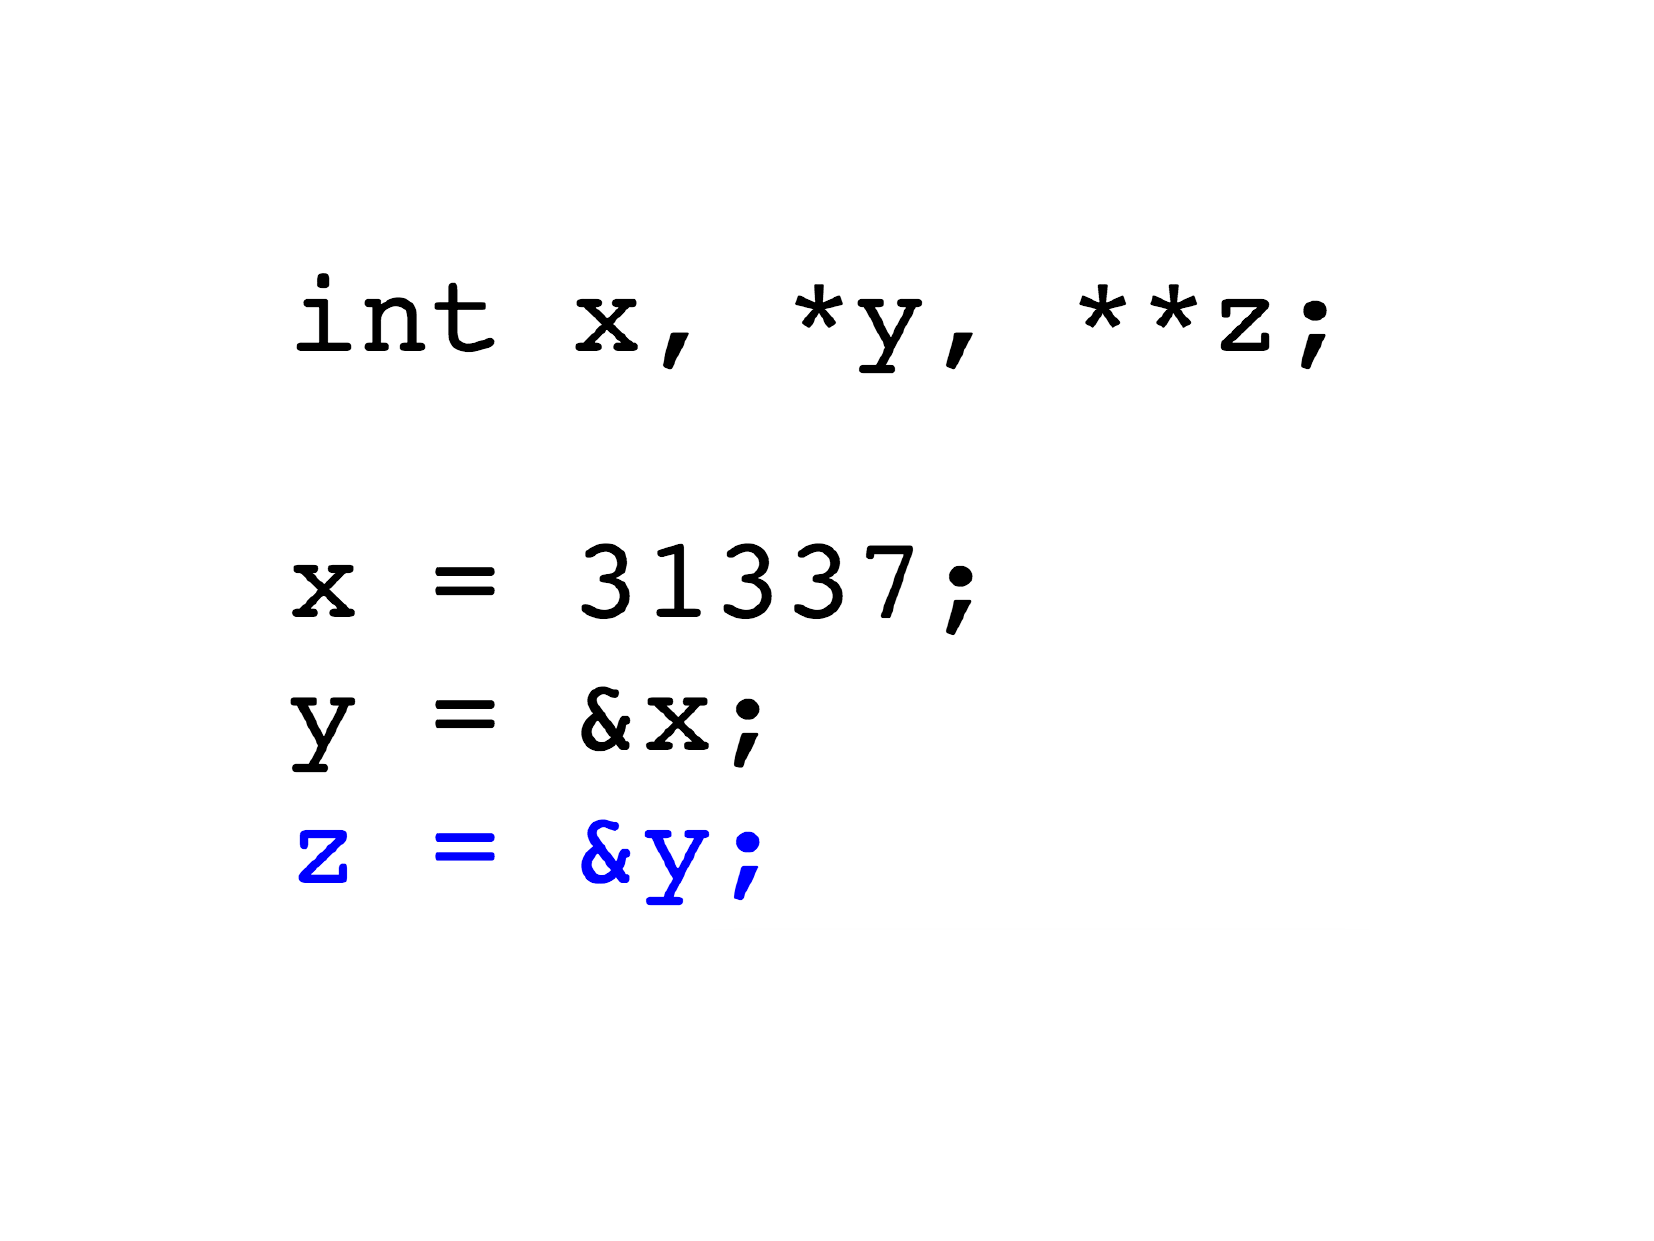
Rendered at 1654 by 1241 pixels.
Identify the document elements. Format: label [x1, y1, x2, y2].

picture [267, 248, 1381, 931]
